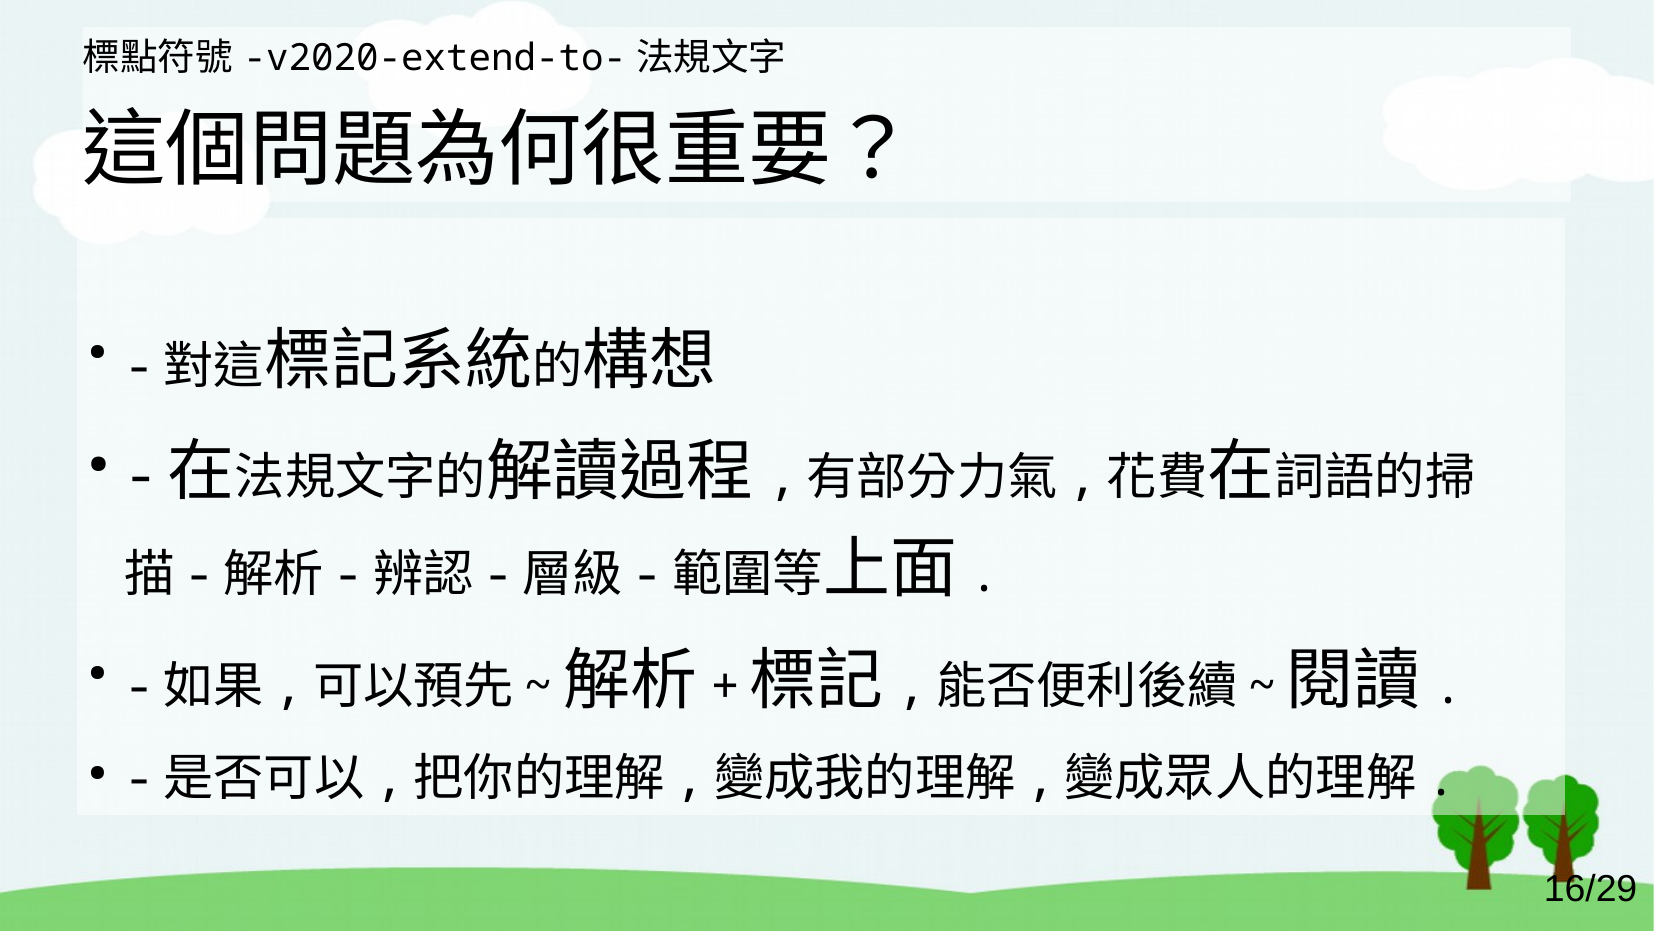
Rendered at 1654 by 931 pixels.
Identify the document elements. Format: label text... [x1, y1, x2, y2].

title 標點符號-v2020-extend-to-法規文字 這個問題為何很重要？ [82, 37, 1571, 193]
list -對這標記系統的構想 -在法規文字的解讀過程,有部分力氣,花費在詞語的掃描-解析-辨認-層級-範圍等上面. -如果,可以預先~解析+標記,能否便利後續~閱讀. -是否可以,把你的理解,變成我的理解,變成眾人的理解. [76, 217, 1565, 815]
picture [0, 0, 1654, 931]
text_box <編號>/29 [1192, 860, 1653, 931]
